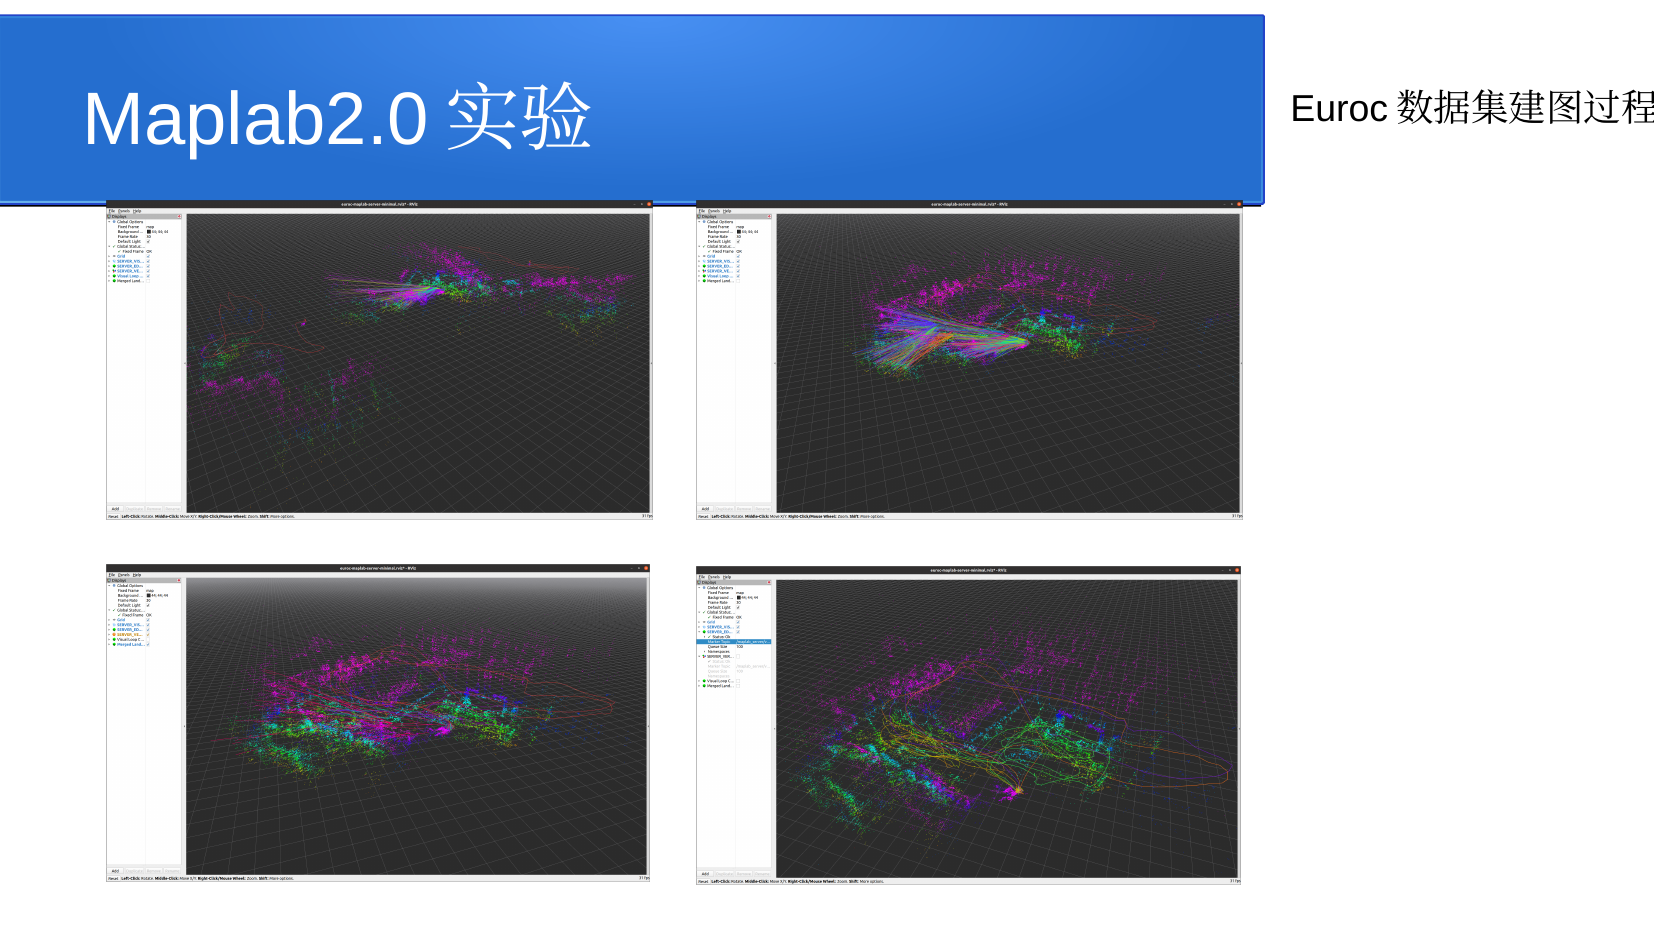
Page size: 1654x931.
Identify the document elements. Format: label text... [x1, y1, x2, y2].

title Maplab2.0实验 [82, 35, 1235, 189]
picture [696, 566, 1241, 885]
text_box Euroc数据集建图过程 [1275, 70, 1654, 140]
picture [696, 200, 1243, 520]
picture [106, 200, 653, 520]
picture [106, 564, 650, 882]
